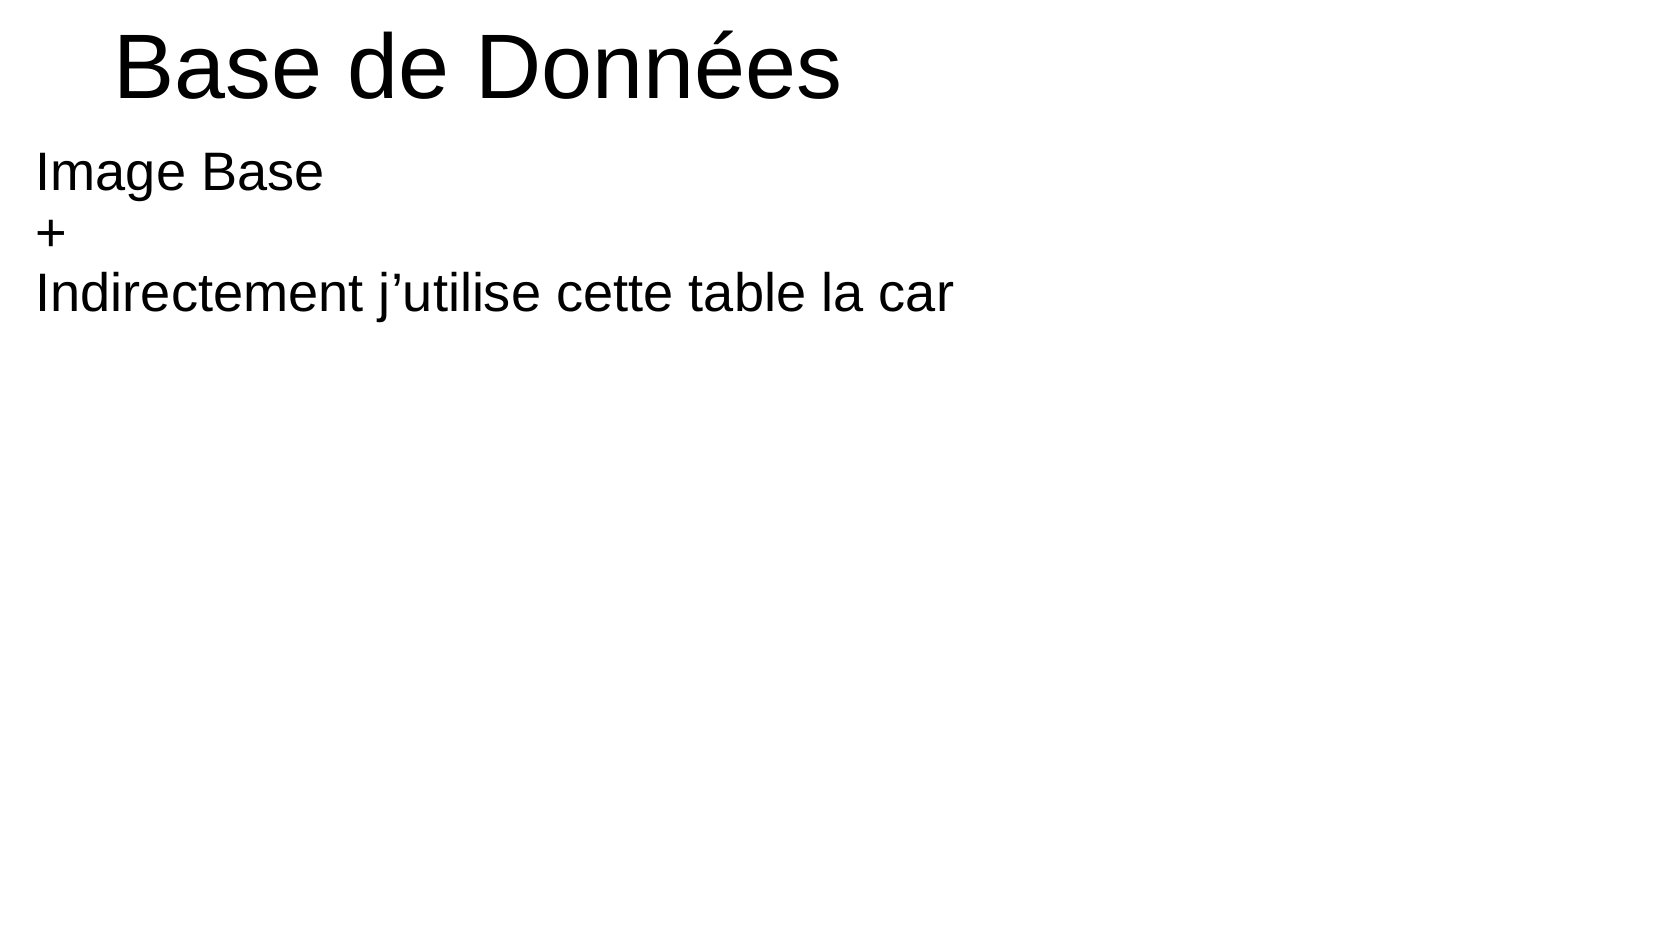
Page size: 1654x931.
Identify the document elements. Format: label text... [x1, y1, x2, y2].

title Base de Données [35, 0, 922, 141]
subtitle Image Base + Indirectement j’utilise cette table la car [35, 141, 1654, 931]
